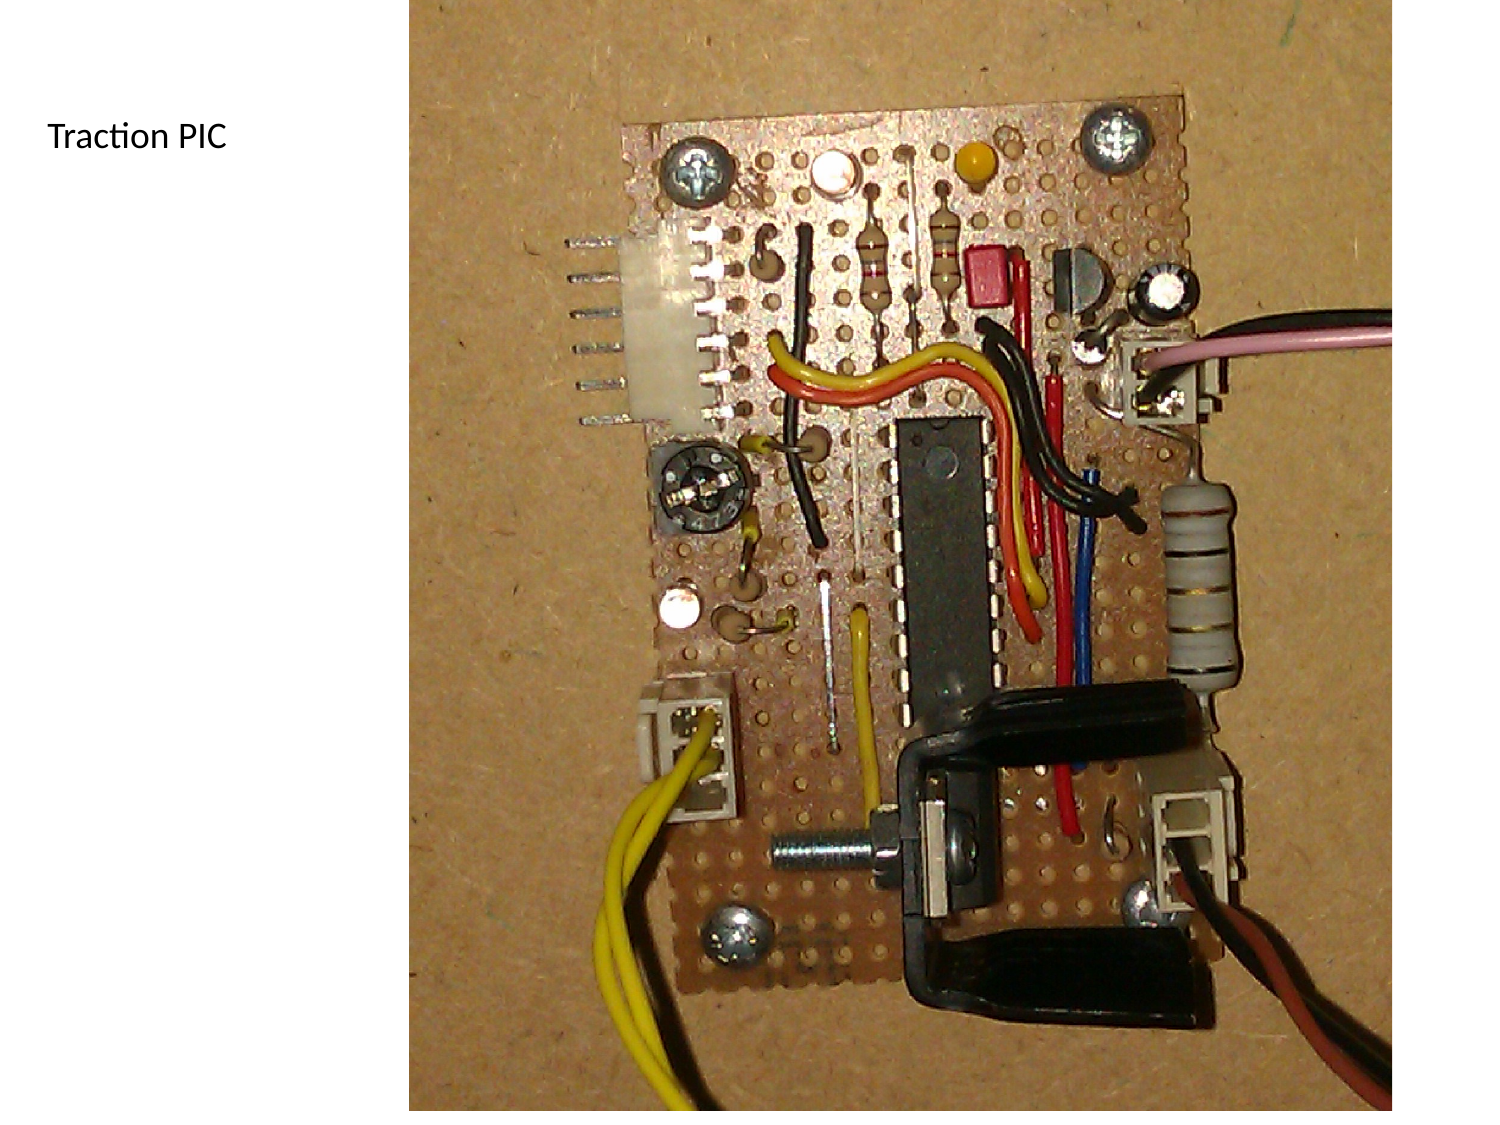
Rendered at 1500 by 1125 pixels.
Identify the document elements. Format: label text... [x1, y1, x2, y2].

title Traction PIC [47, 45, 240, 233]
picture [240, 0, 1393, 1111]
title Traction PIC [1393, 45, 1398, 233]
